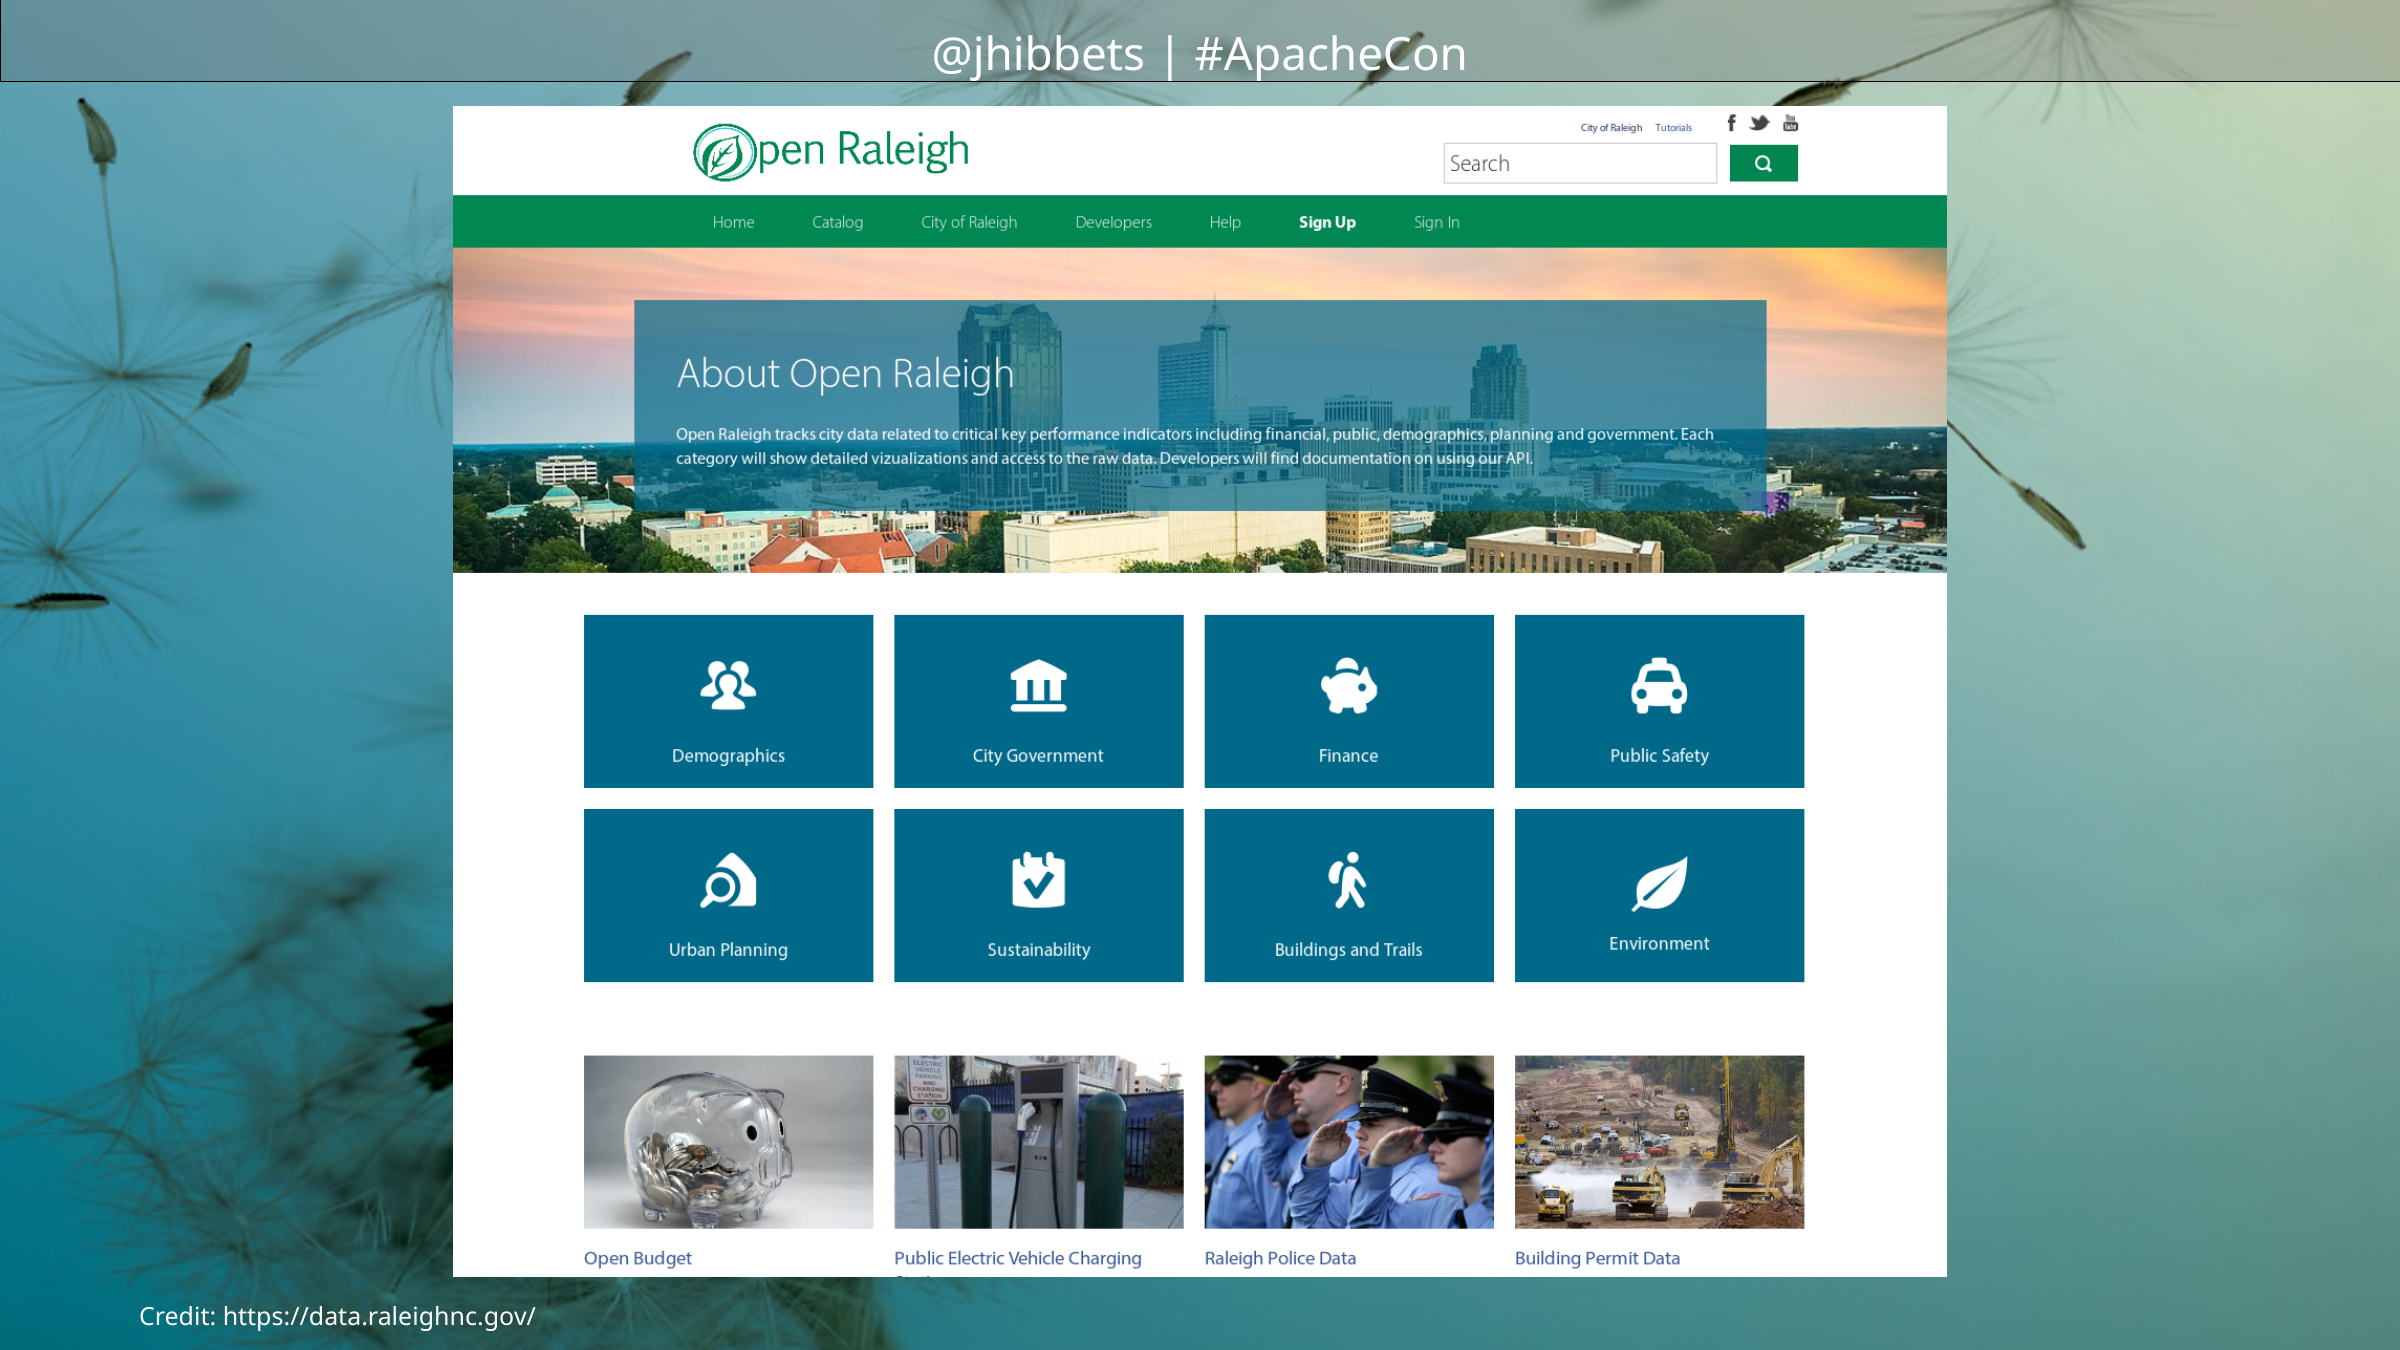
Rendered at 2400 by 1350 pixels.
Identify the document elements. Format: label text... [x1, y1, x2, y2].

text_box Credit: https://data.raleighnc.gov/ [124, 1291, 751, 1338]
picture [0, 82, 2400, 1350]
